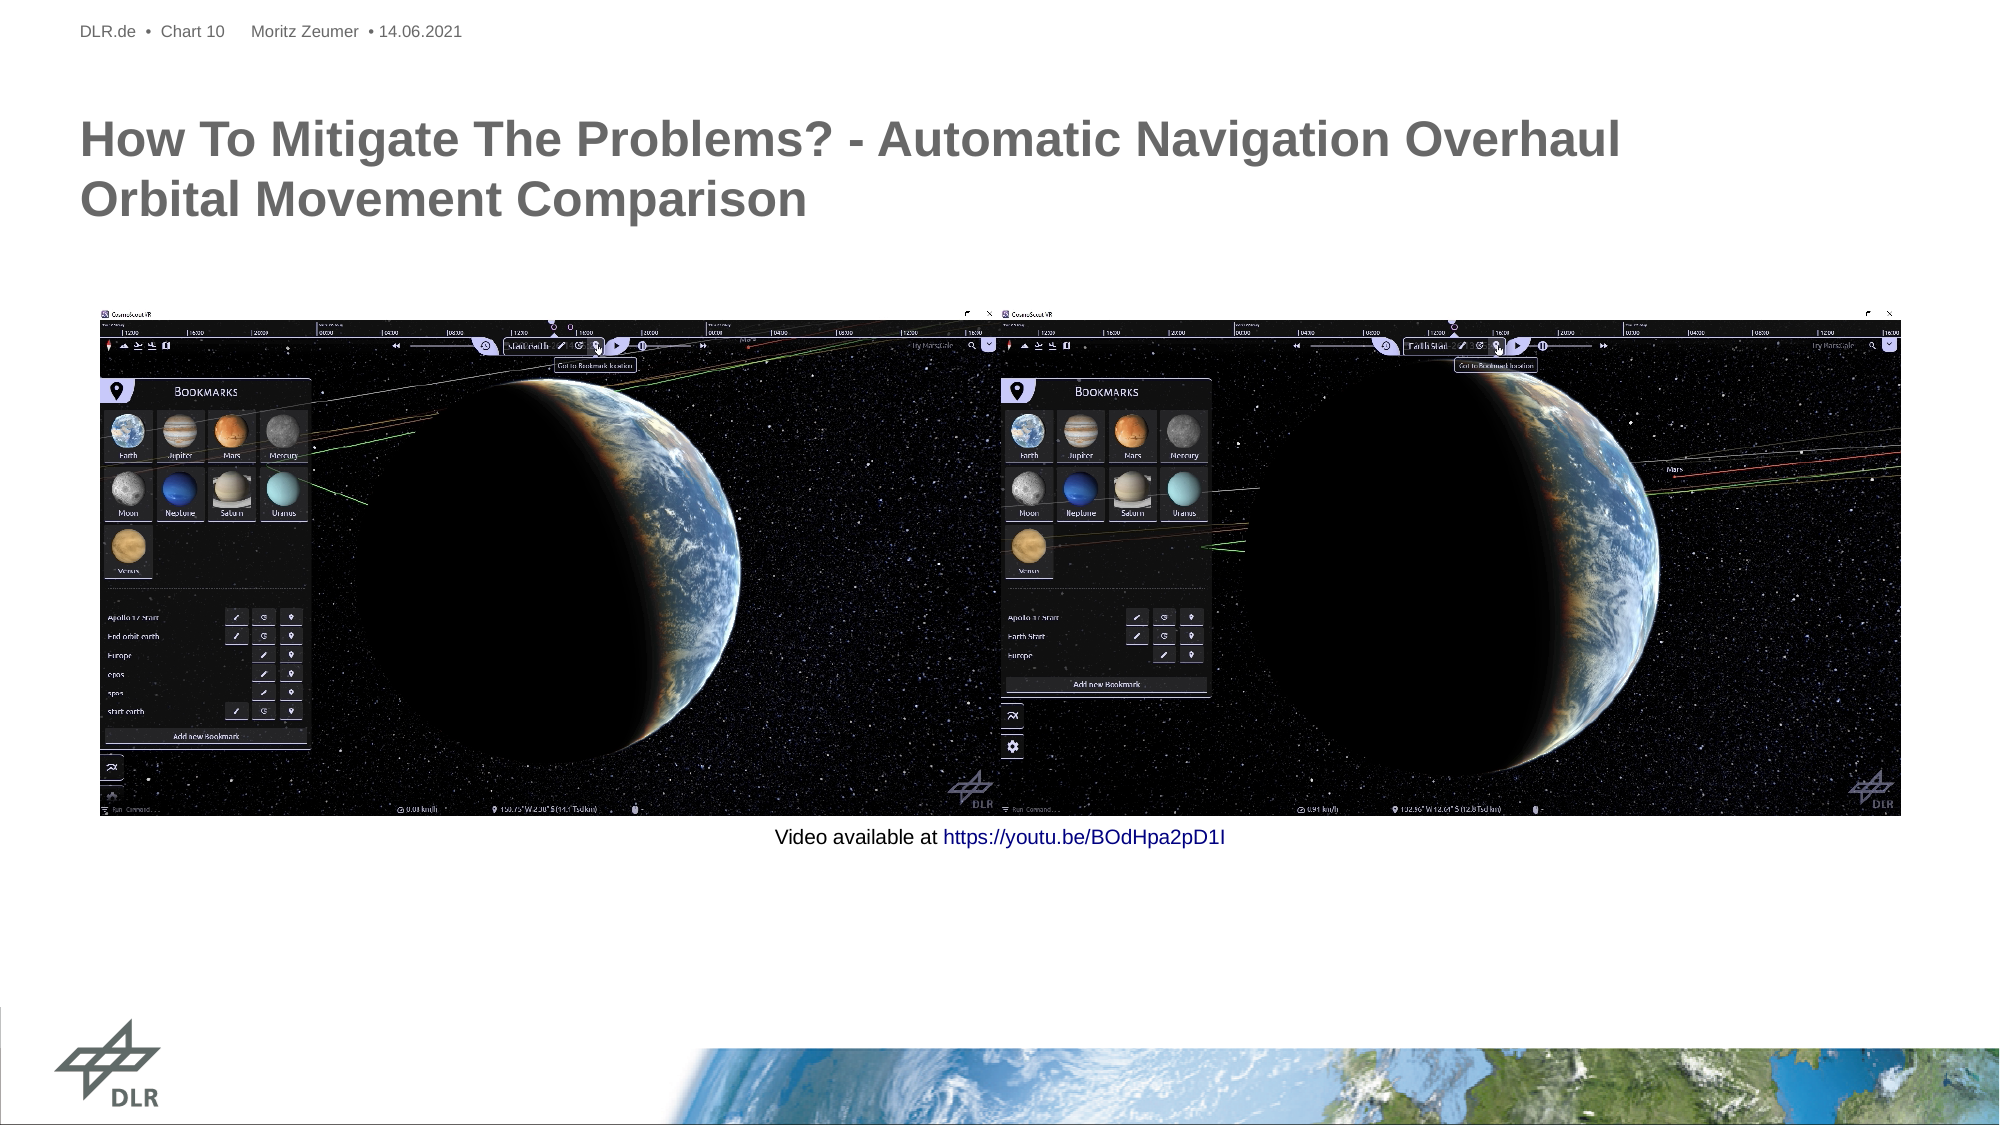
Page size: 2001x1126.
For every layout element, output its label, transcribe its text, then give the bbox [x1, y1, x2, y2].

text_box Video available at https://youtu.be/BOdHpa2pD1I [760, 818, 1241, 857]
text_box How To Mitigate The Problems? - Automatic Navigation Overhaul Orbital Movement Comparison [79, 106, 1921, 228]
text_box Moritz Zeumer • 14.06.2021 [251, 20, 1921, 45]
picture [100, 309, 1901, 816]
text_box DLR.de • Chart <number> [79, 20, 251, 45]
